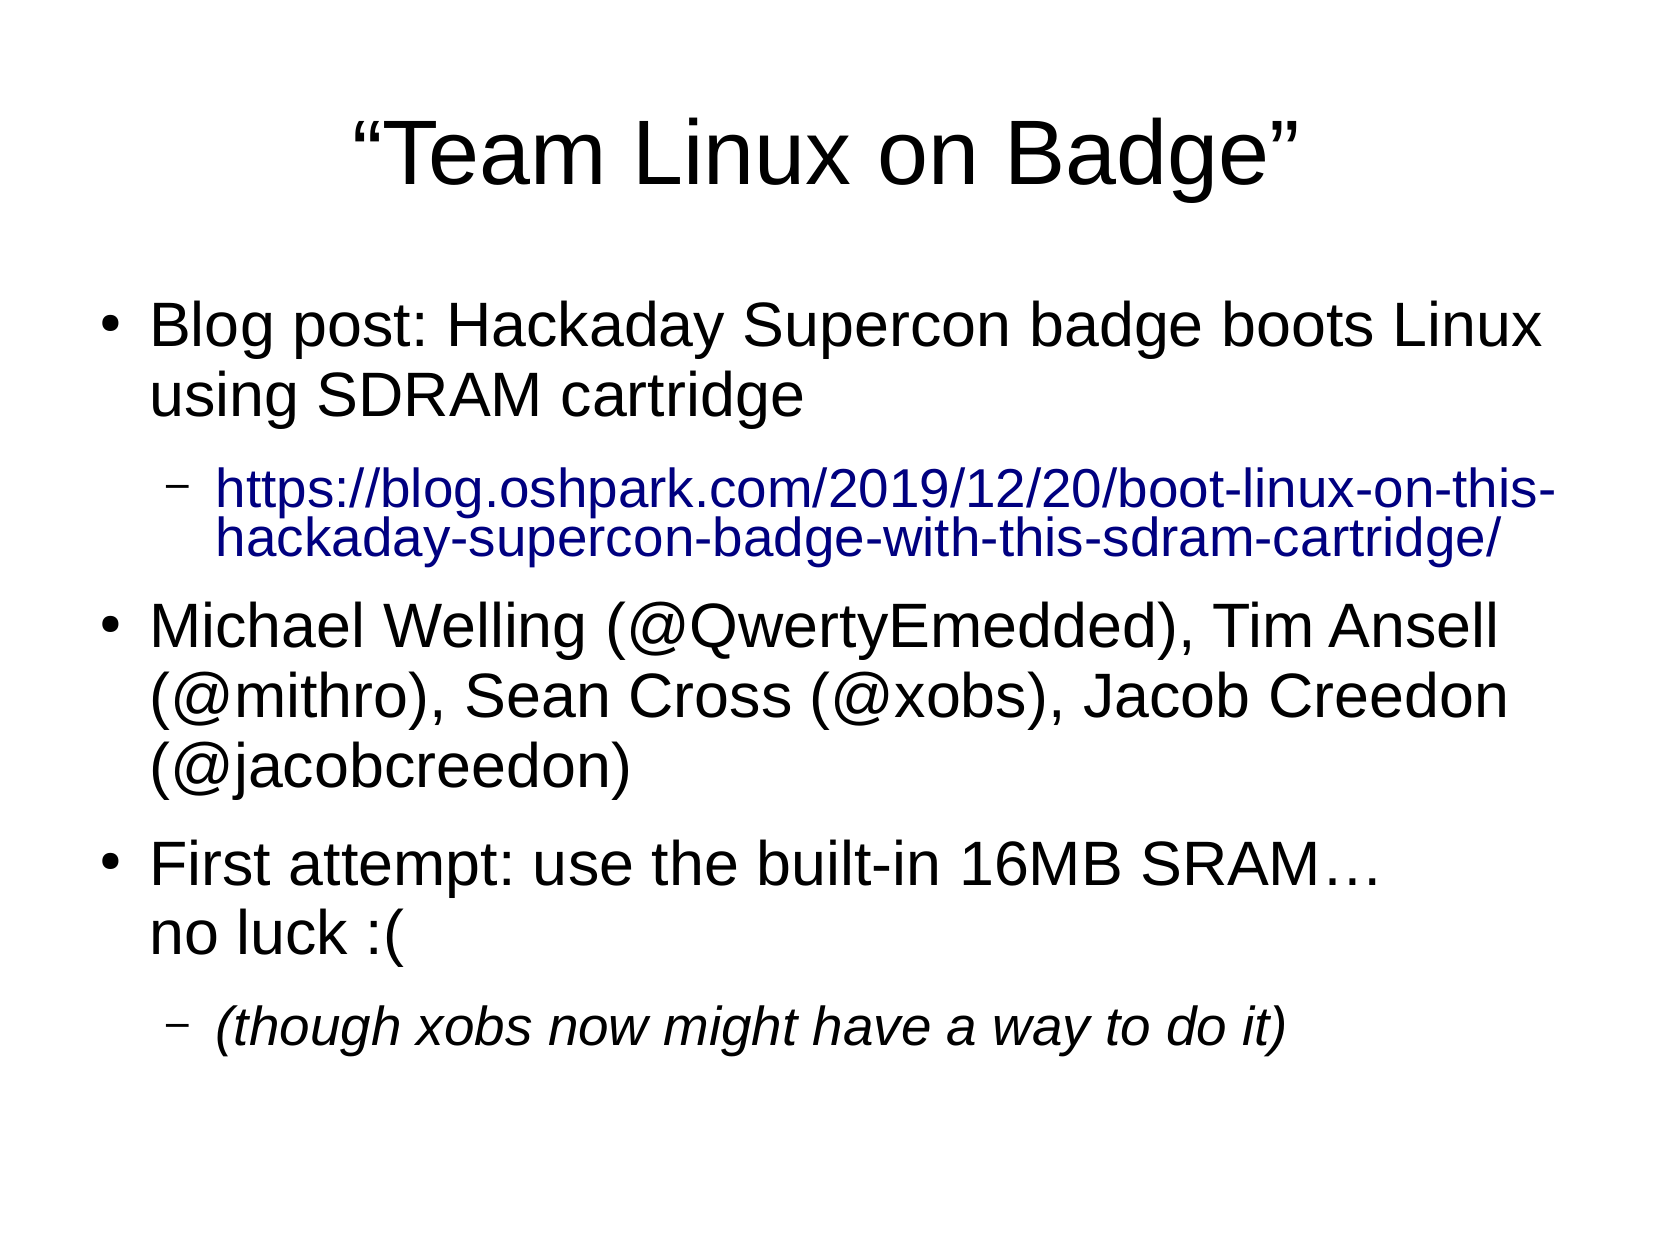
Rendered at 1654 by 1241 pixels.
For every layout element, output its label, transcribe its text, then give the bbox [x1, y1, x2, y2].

title “Team Linux on Badge” [82, 49, 1571, 257]
list Blog post: Hackaday Supercon badge boots Linux using SDRAM cartridge https://blog.oshpark.com/2019/12/20/boot-linux-on-this-hackaday-supercon-badge-with-this-sdram-cartridge/ Michael Welling (@QwertyEmedded), Tim Ansell (@mithro), Sean Cross (@xobs), Jacob Creedon (@jacobcreedon) First attempt: use the built-in 16MB SRAM… no luck :( (though xobs now might have a way to do it) [82, 290, 1571, 1010]
